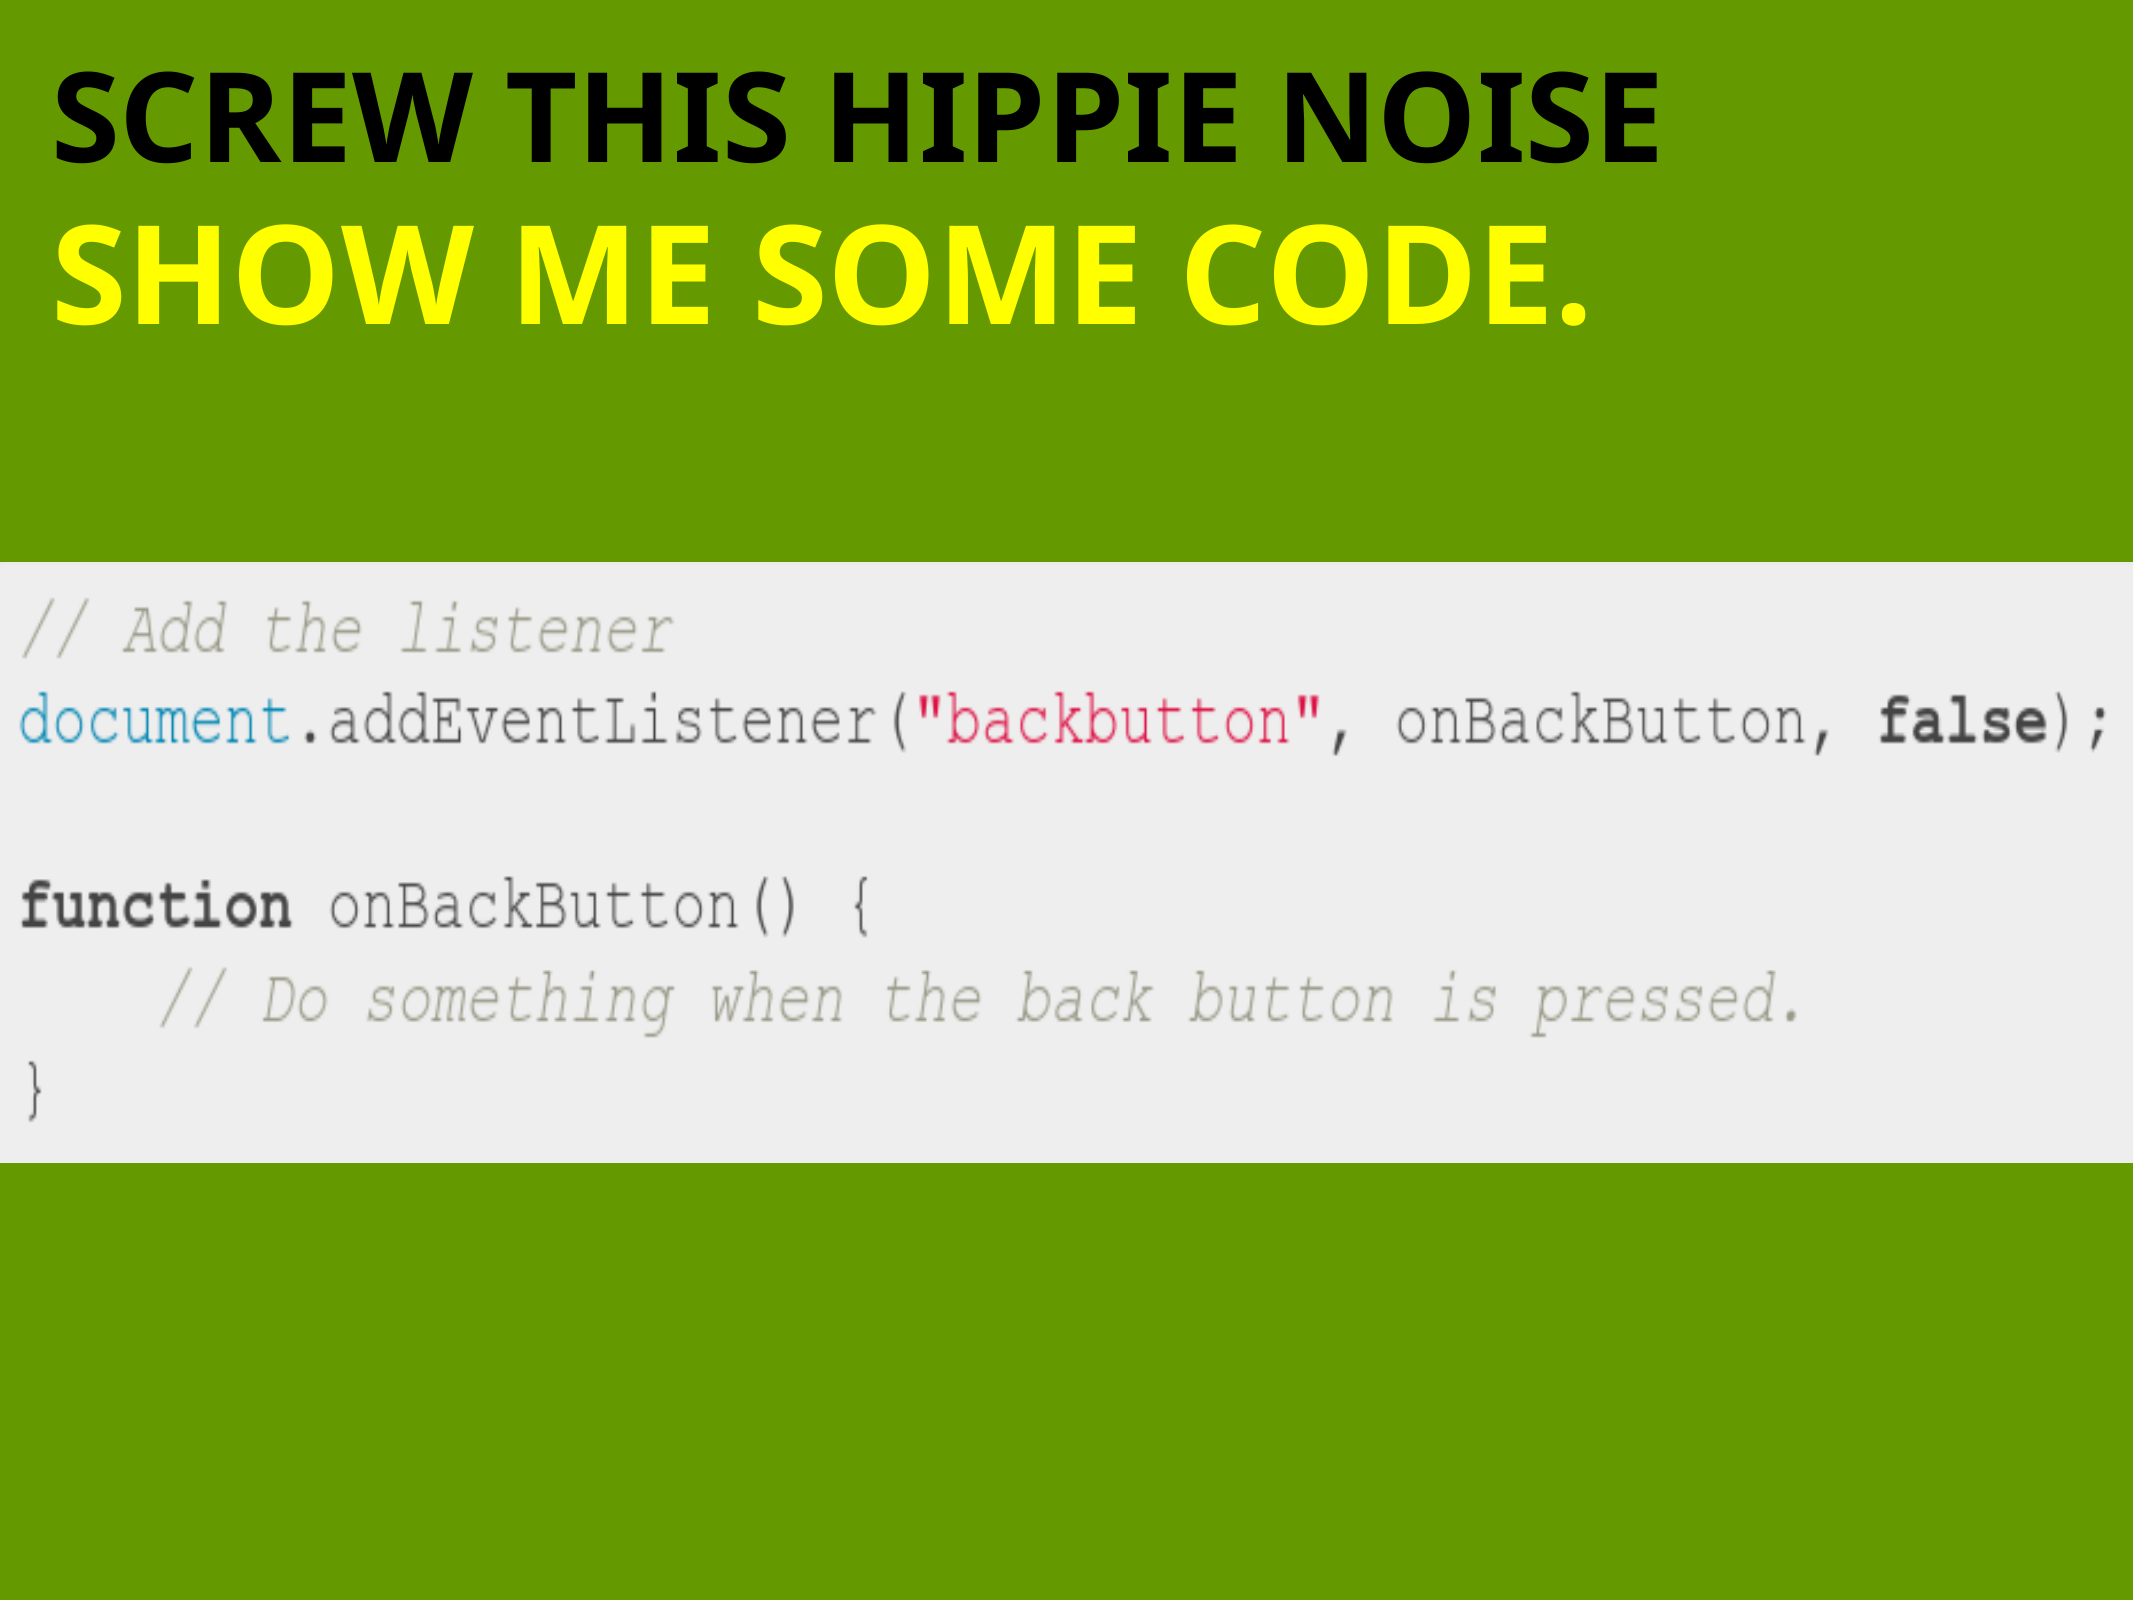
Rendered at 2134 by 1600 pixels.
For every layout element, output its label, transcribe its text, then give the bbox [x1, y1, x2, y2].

text_box SCREW THIS HIPPIE NOISE SHOW ME SOME CODE. [41, 37, 2063, 483]
picture [0, 562, 2134, 1163]
